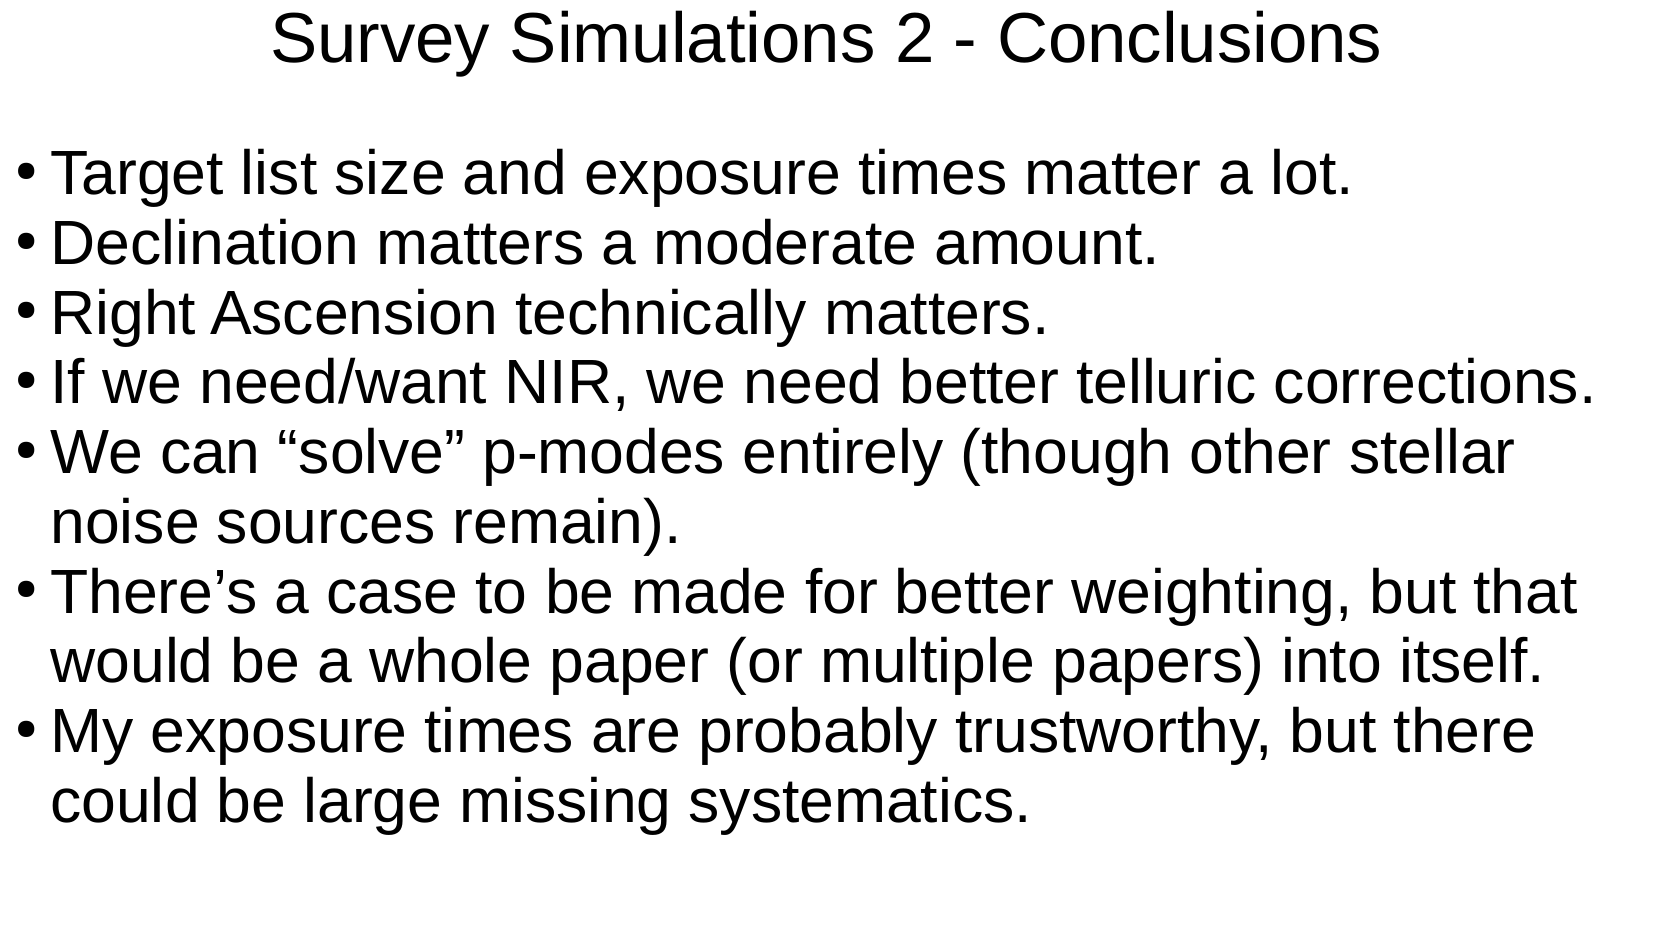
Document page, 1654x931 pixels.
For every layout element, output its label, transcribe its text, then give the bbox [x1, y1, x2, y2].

title Survey Simulations 2 - Conclusions [0, 0, 1654, 78]
subtitle Target list size and exposure times matter a lot. Declination matters a moderate amount. Right Ascension technically matters. If we need/want NIR, we need better telluric corrections. We can “solve” p-modes entirely (though other stellar noise sources remain). There’s a case to be made for better weighting, but that would be a whole paper (or multiple papers) into itself. My exposure times are probably trustworthy, but there could be large missing systematics. [15, 138, 1654, 836]
